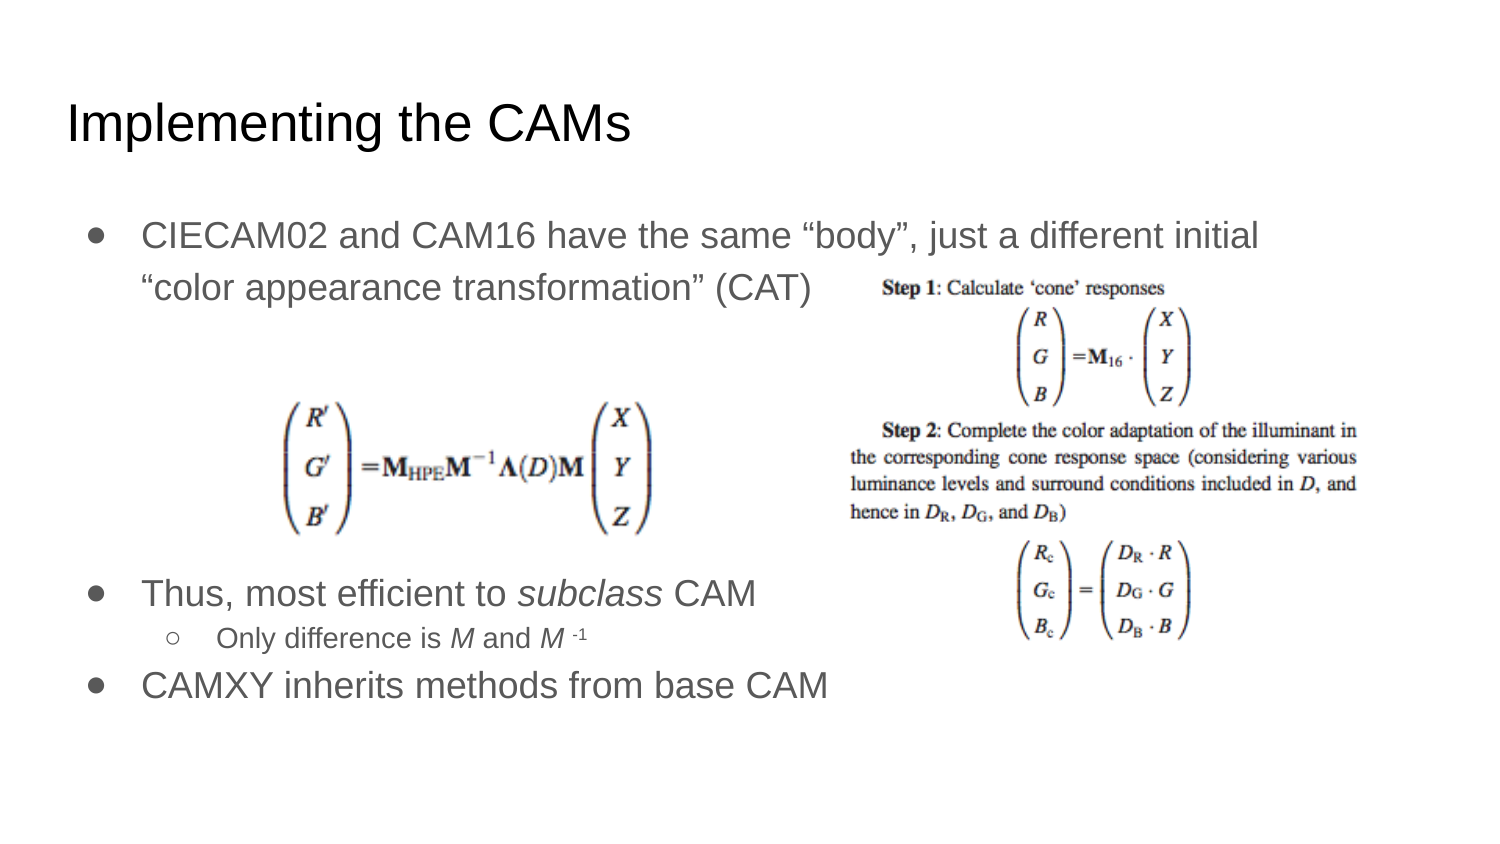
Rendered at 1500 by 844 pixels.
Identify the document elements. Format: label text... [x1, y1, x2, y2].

title Implementing the CAMs [51, 72, 1449, 167]
list CIECAM02 and CAM16 have the same “body”, just a different initial “color appearance transformation” (CAT) Thus, most efficient to subclass CAM Only difference is M and M -1 CAMXY inherits methods from base CAM [51, 189, 1449, 750]
picture [842, 273, 1366, 666]
picture [274, 388, 660, 551]
